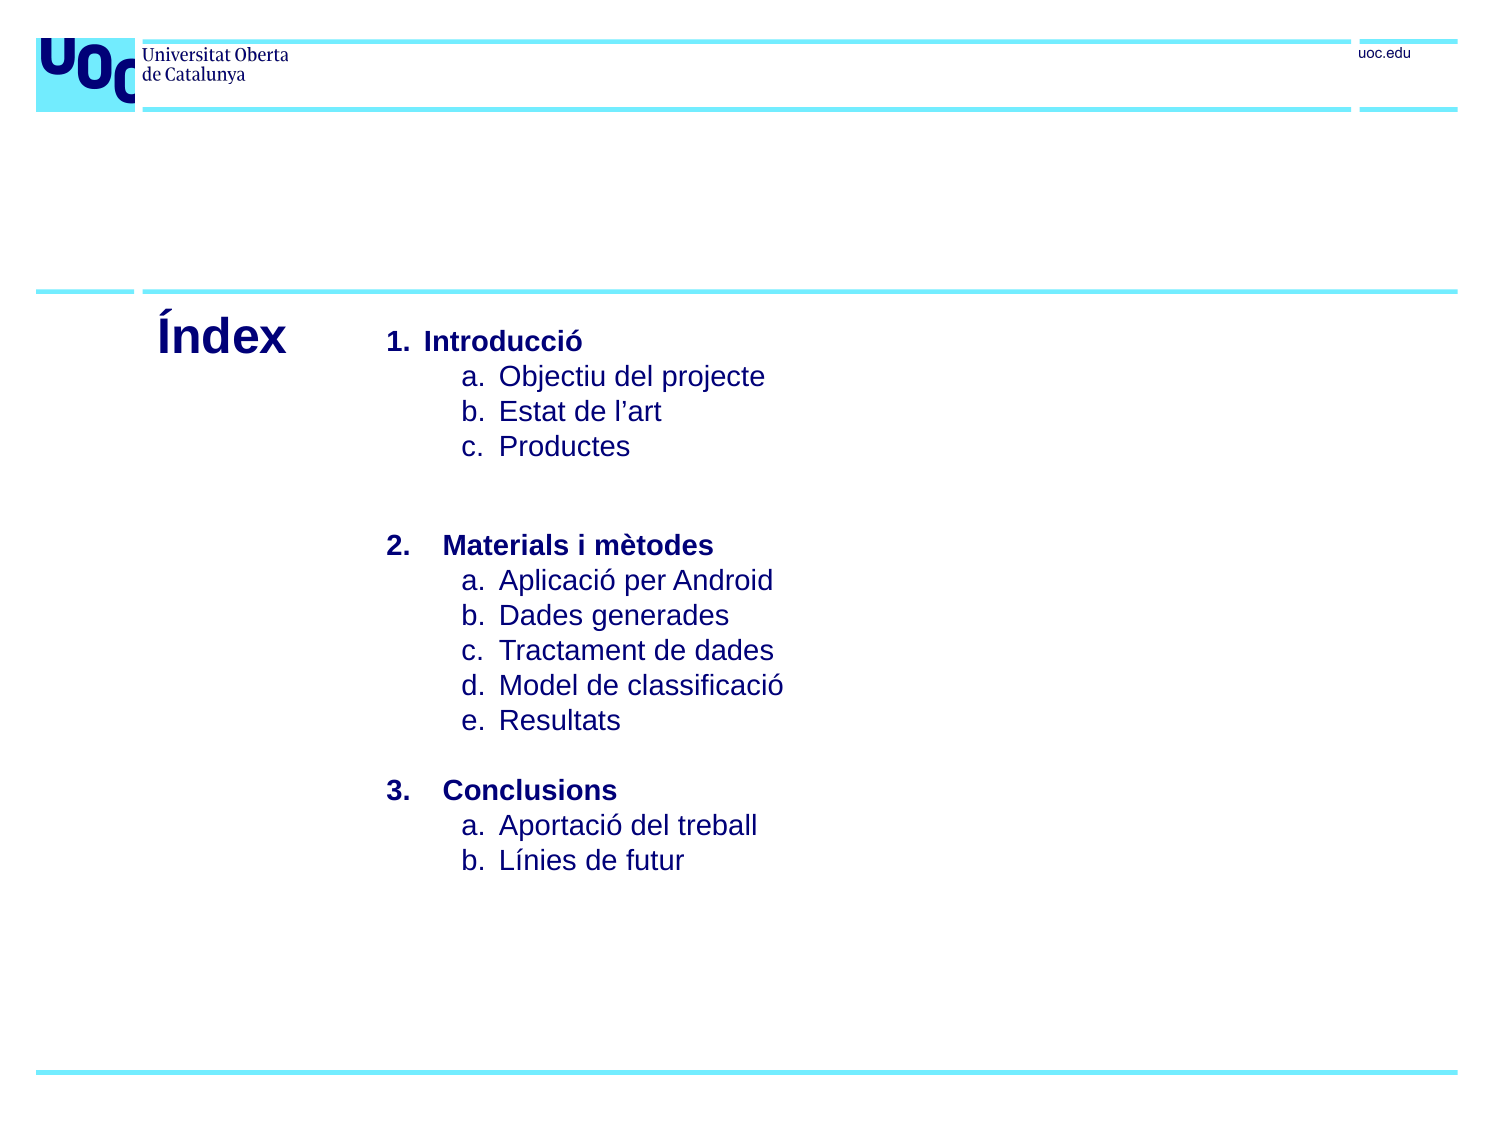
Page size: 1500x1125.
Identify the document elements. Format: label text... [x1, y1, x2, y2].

list Introducció Objectiu del projecte Estat de l’art Productes Materials i mètodes Aplicació per Android Dades generades Tractament de dades Model de classificació Resultats Conclusions Aportació del treball Línies de futur [333, 307, 855, 1009]
picture [36, 38, 135, 112]
picture [1359, 47, 1410, 58]
picture [142, 47, 254, 84]
text_box Índex [142, 288, 453, 638]
